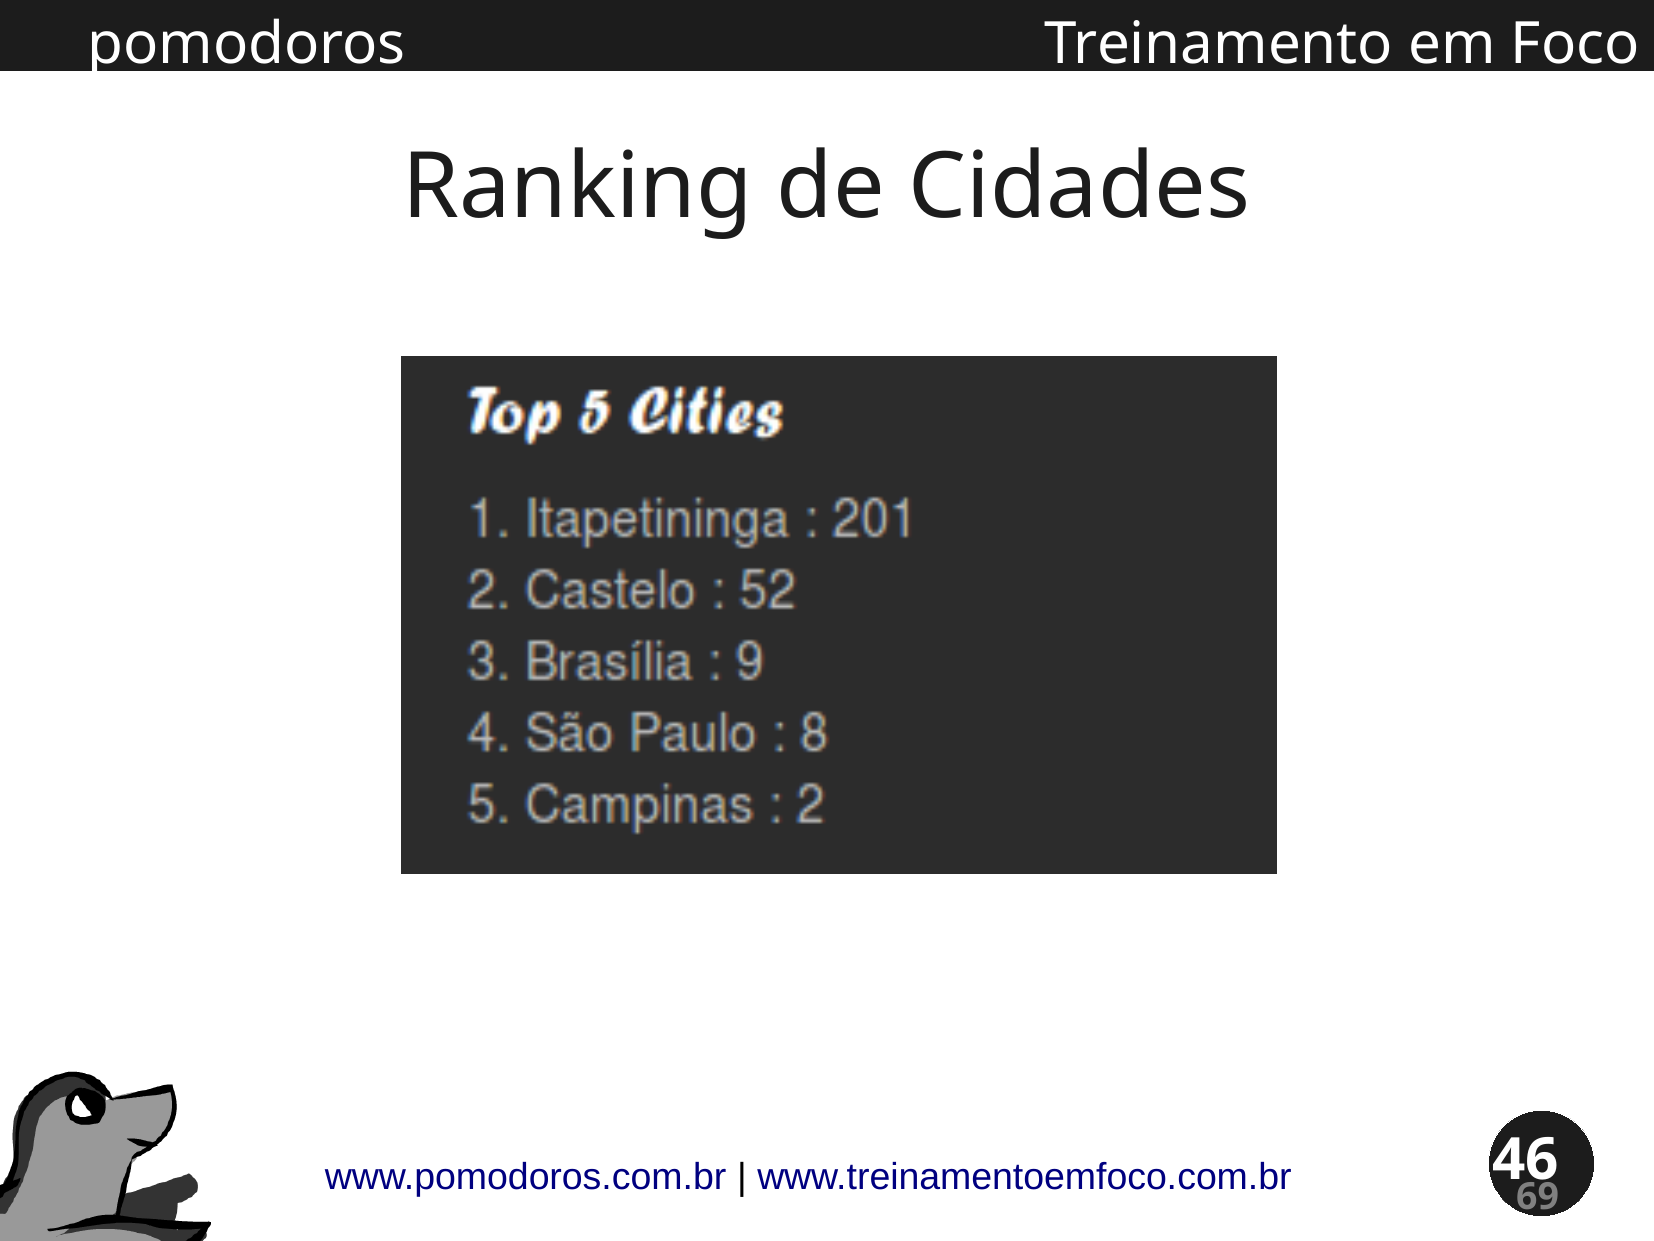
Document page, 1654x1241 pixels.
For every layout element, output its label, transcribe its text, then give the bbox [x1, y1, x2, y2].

title Ranking de Cidades [82, 78, 1571, 287]
picture [0, 1003, 249, 1241]
picture [401, 356, 1277, 875]
